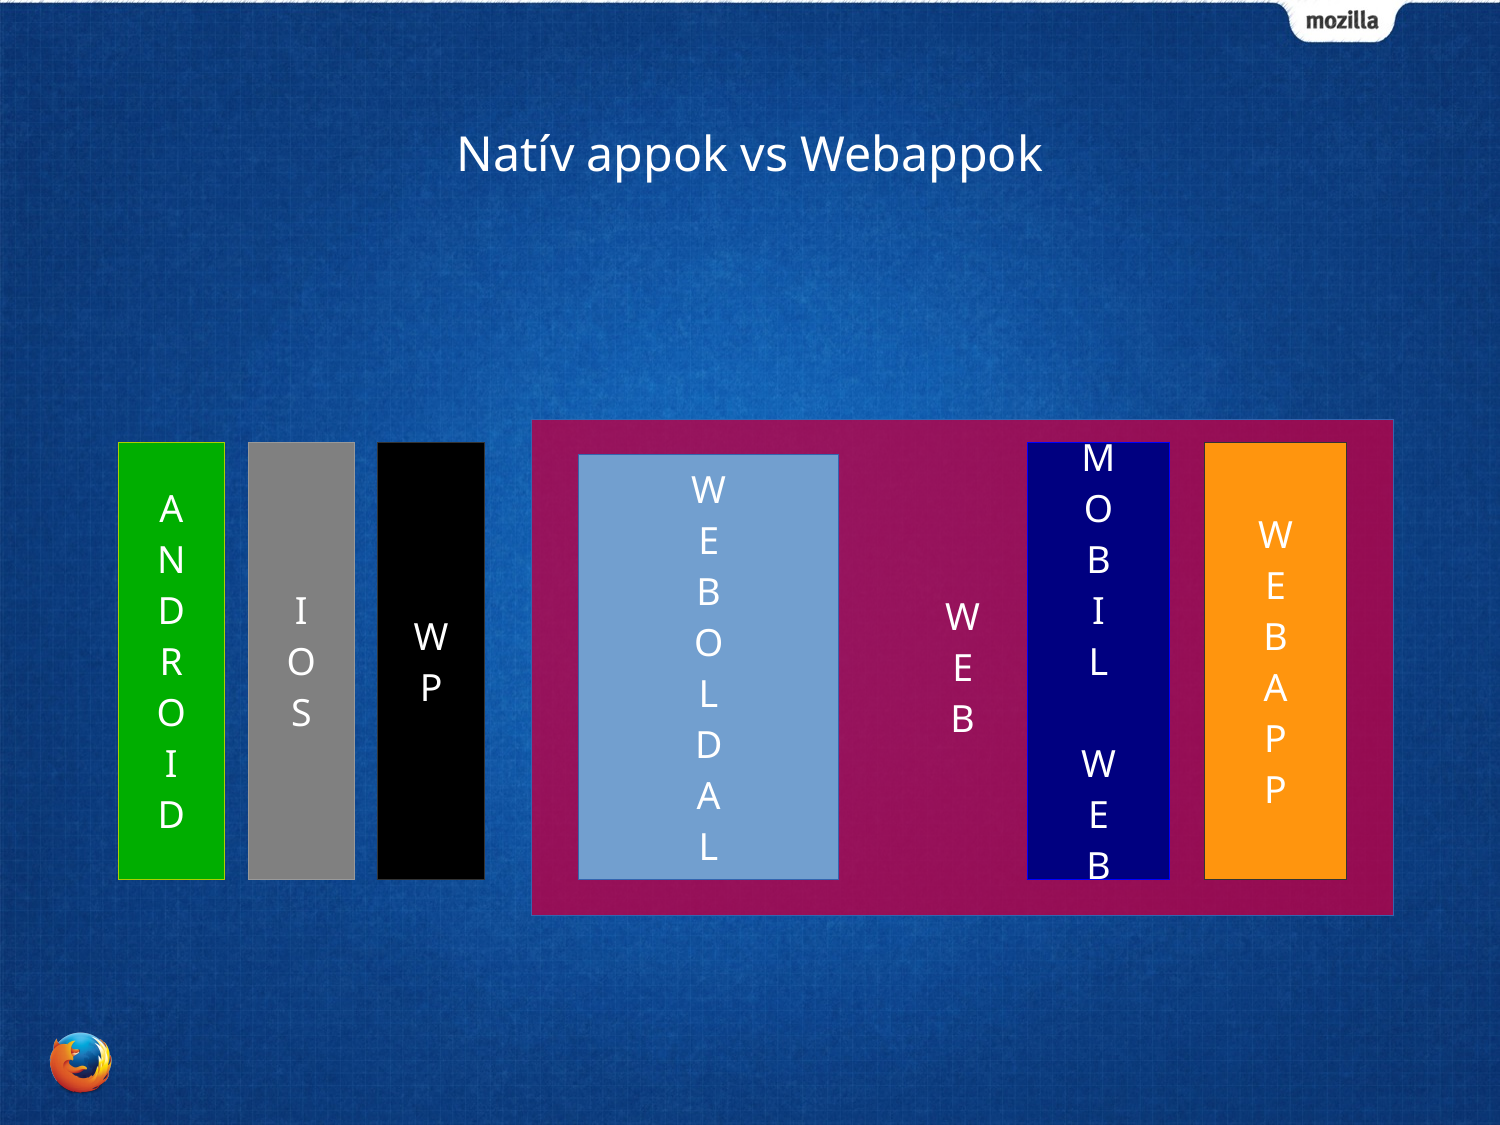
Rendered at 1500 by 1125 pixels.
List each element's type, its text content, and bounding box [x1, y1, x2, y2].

text_box A N D R O I D [118, 442, 225, 880]
text_box M O B I L W E B [1027, 442, 1170, 880]
text_box I O S [248, 442, 355, 880]
text_box W P [377, 442, 485, 880]
text_box W E B [531, 419, 1394, 916]
picture [0, 0, 1500, 1125]
title Natív appok vs Webappok [75, 45, 1425, 233]
text_box W E B A P P [1204, 442, 1347, 880]
text_box W E B O L D A L [578, 454, 839, 880]
